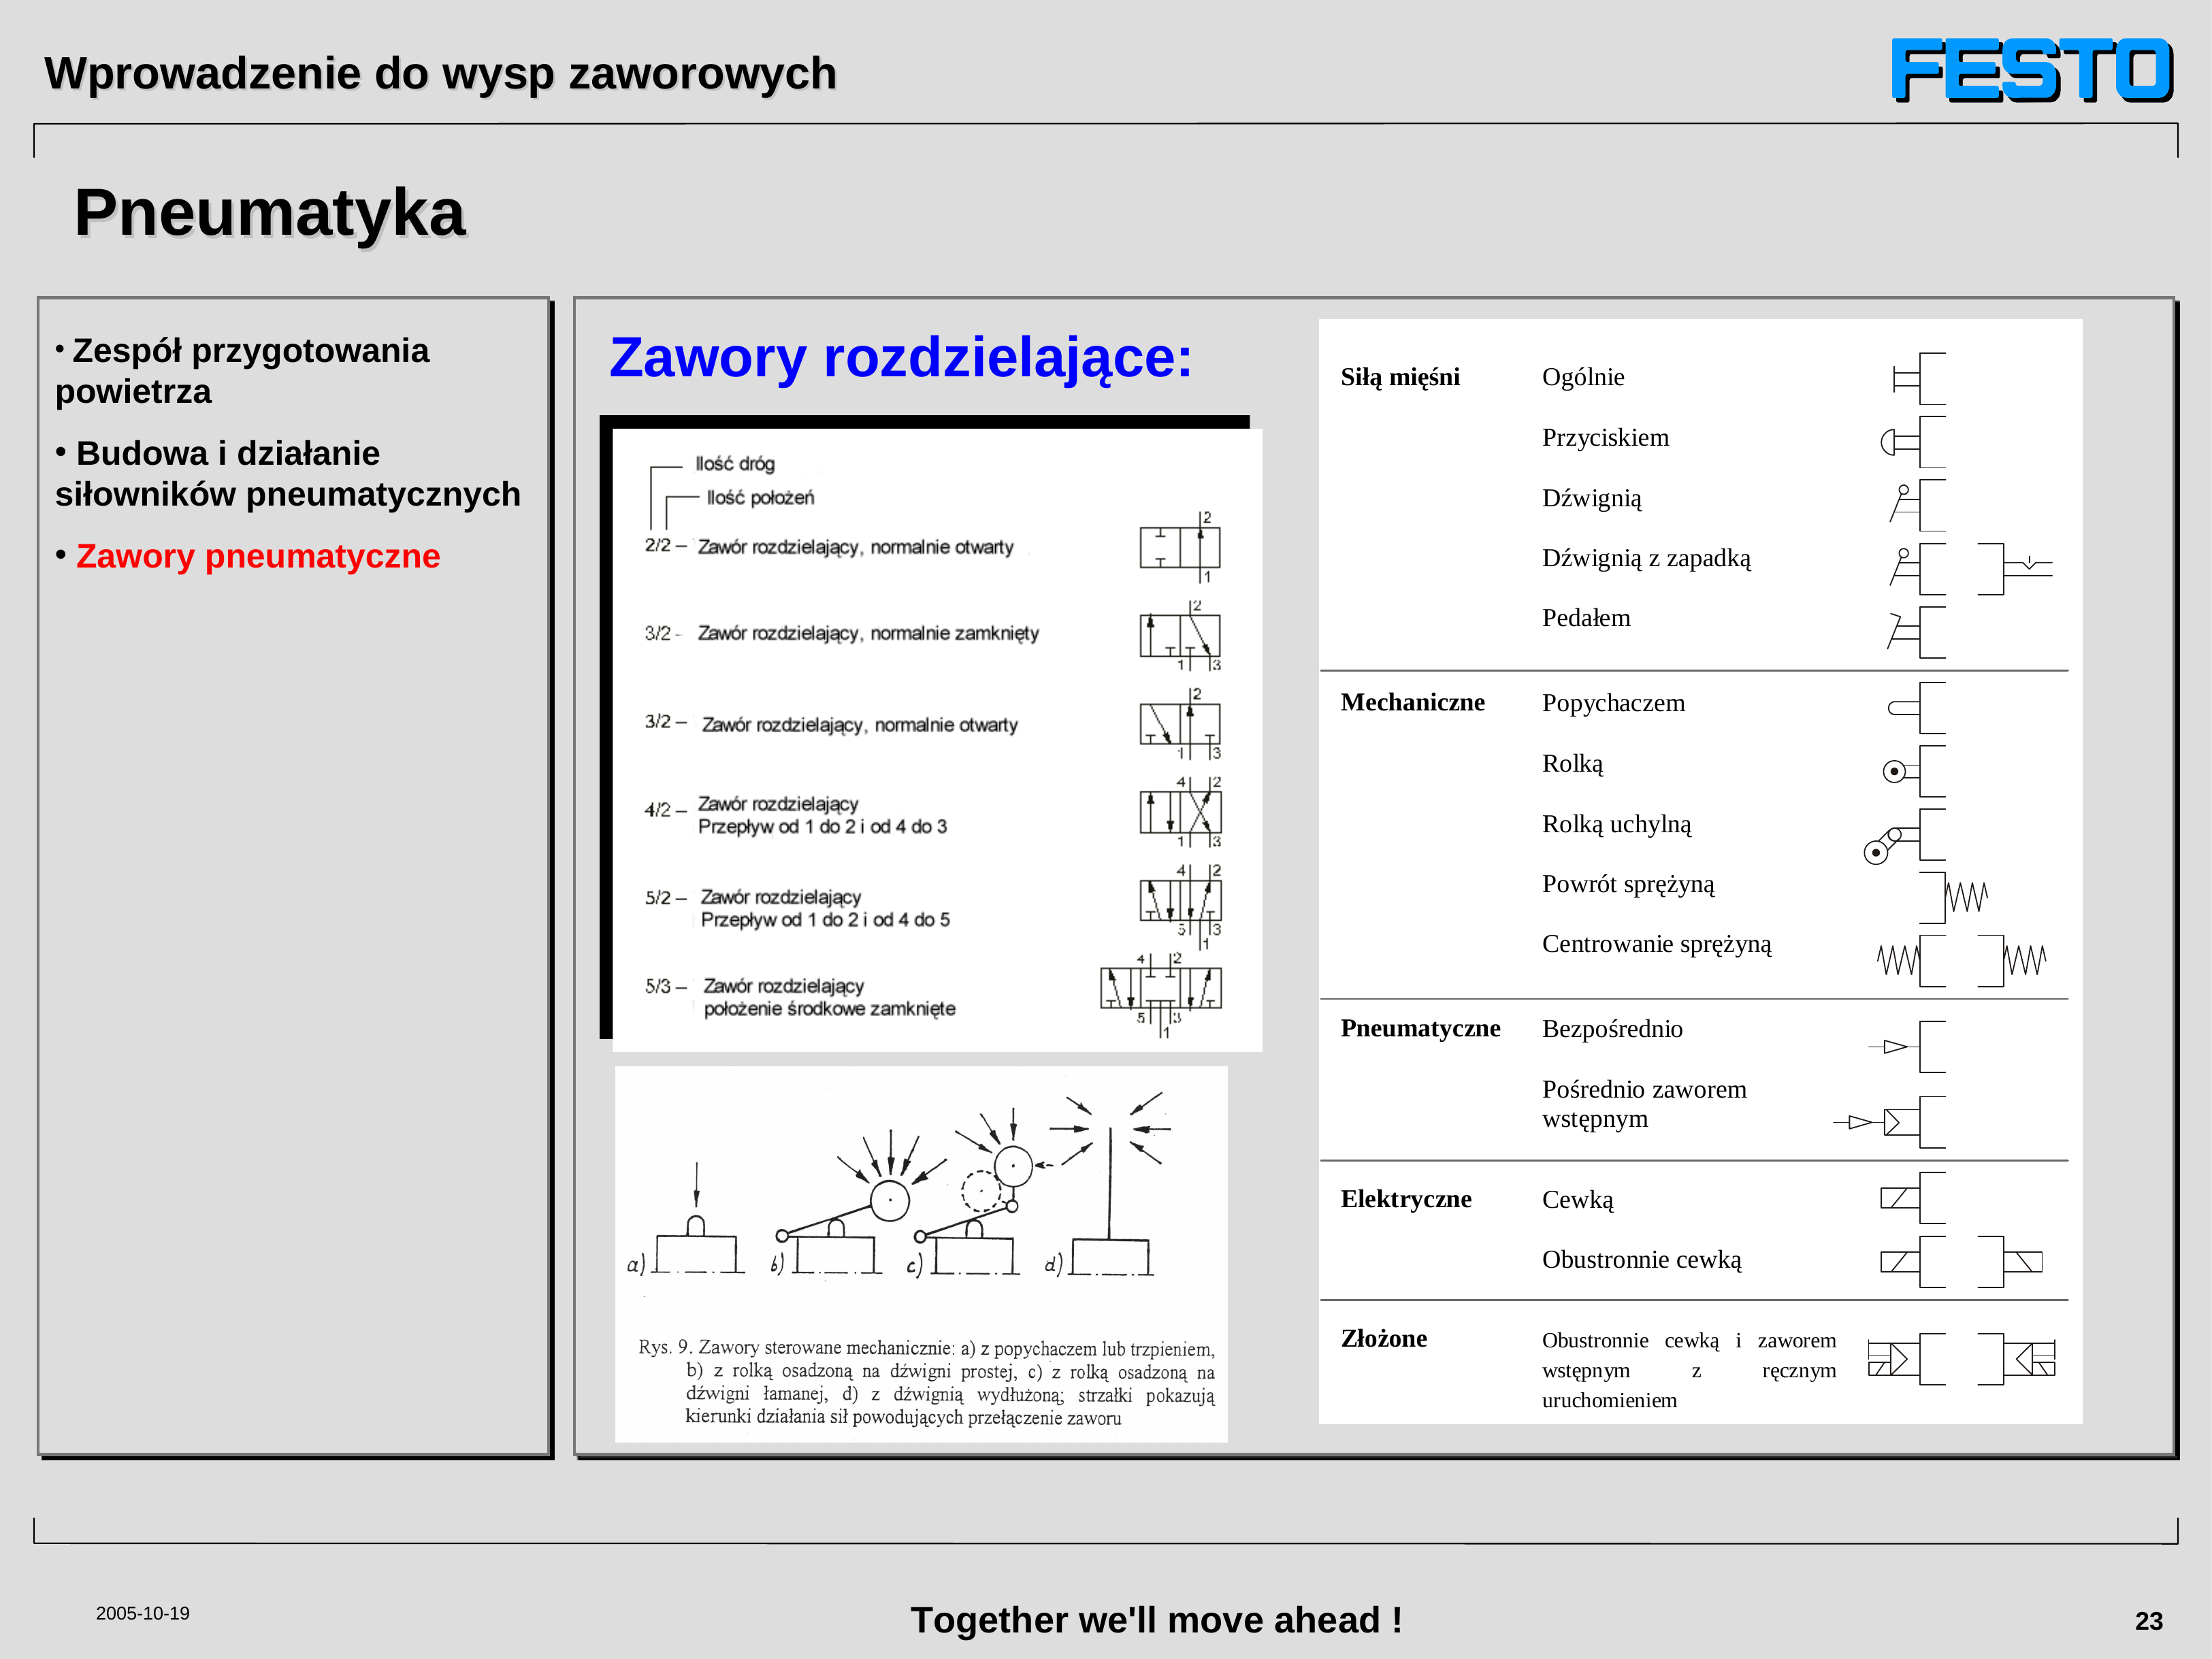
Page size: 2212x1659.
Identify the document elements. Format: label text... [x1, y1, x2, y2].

text_box Zespół przygotowania powietrza Budowa i działanie siłowników pneumatycznych Zawory pneumatyczne [44, 323, 536, 704]
text_box Zawory rozdzielające: [599, 314, 1681, 394]
text_box <number> [2057, 1592, 2186, 1648]
title Pneumatyka [51, 142, 1895, 260]
text_box Together we'll move ahead ! [807, 1592, 1508, 1644]
picture [599, 415, 1263, 1052]
picture [1319, 318, 2083, 1424]
picture [615, 1066, 1228, 1443]
text_box 2005-10-19 [74, 1592, 387, 1633]
